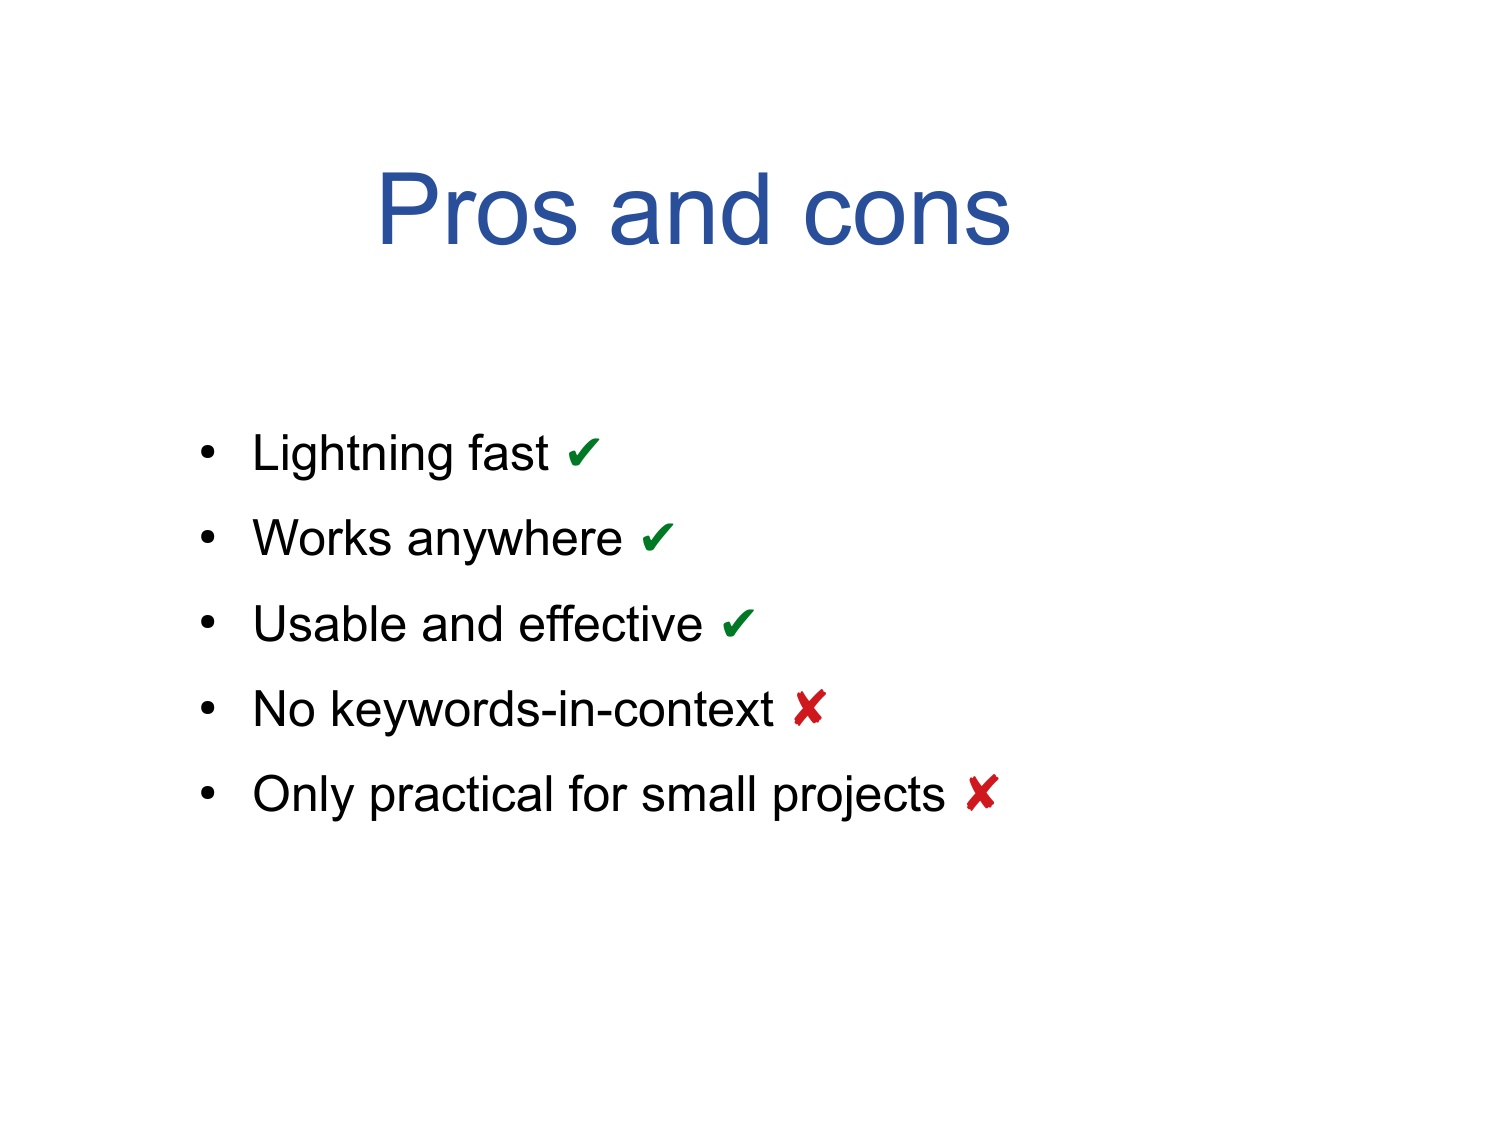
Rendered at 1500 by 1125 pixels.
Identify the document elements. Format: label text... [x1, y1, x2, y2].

list Lightning fast ✔ Works anywhere ✔ Usable and effective ✔ No keywords-in-context ✘ Only practical for small projects ✘ [181, 425, 1209, 1015]
title Pros and cons [181, 115, 1209, 304]
